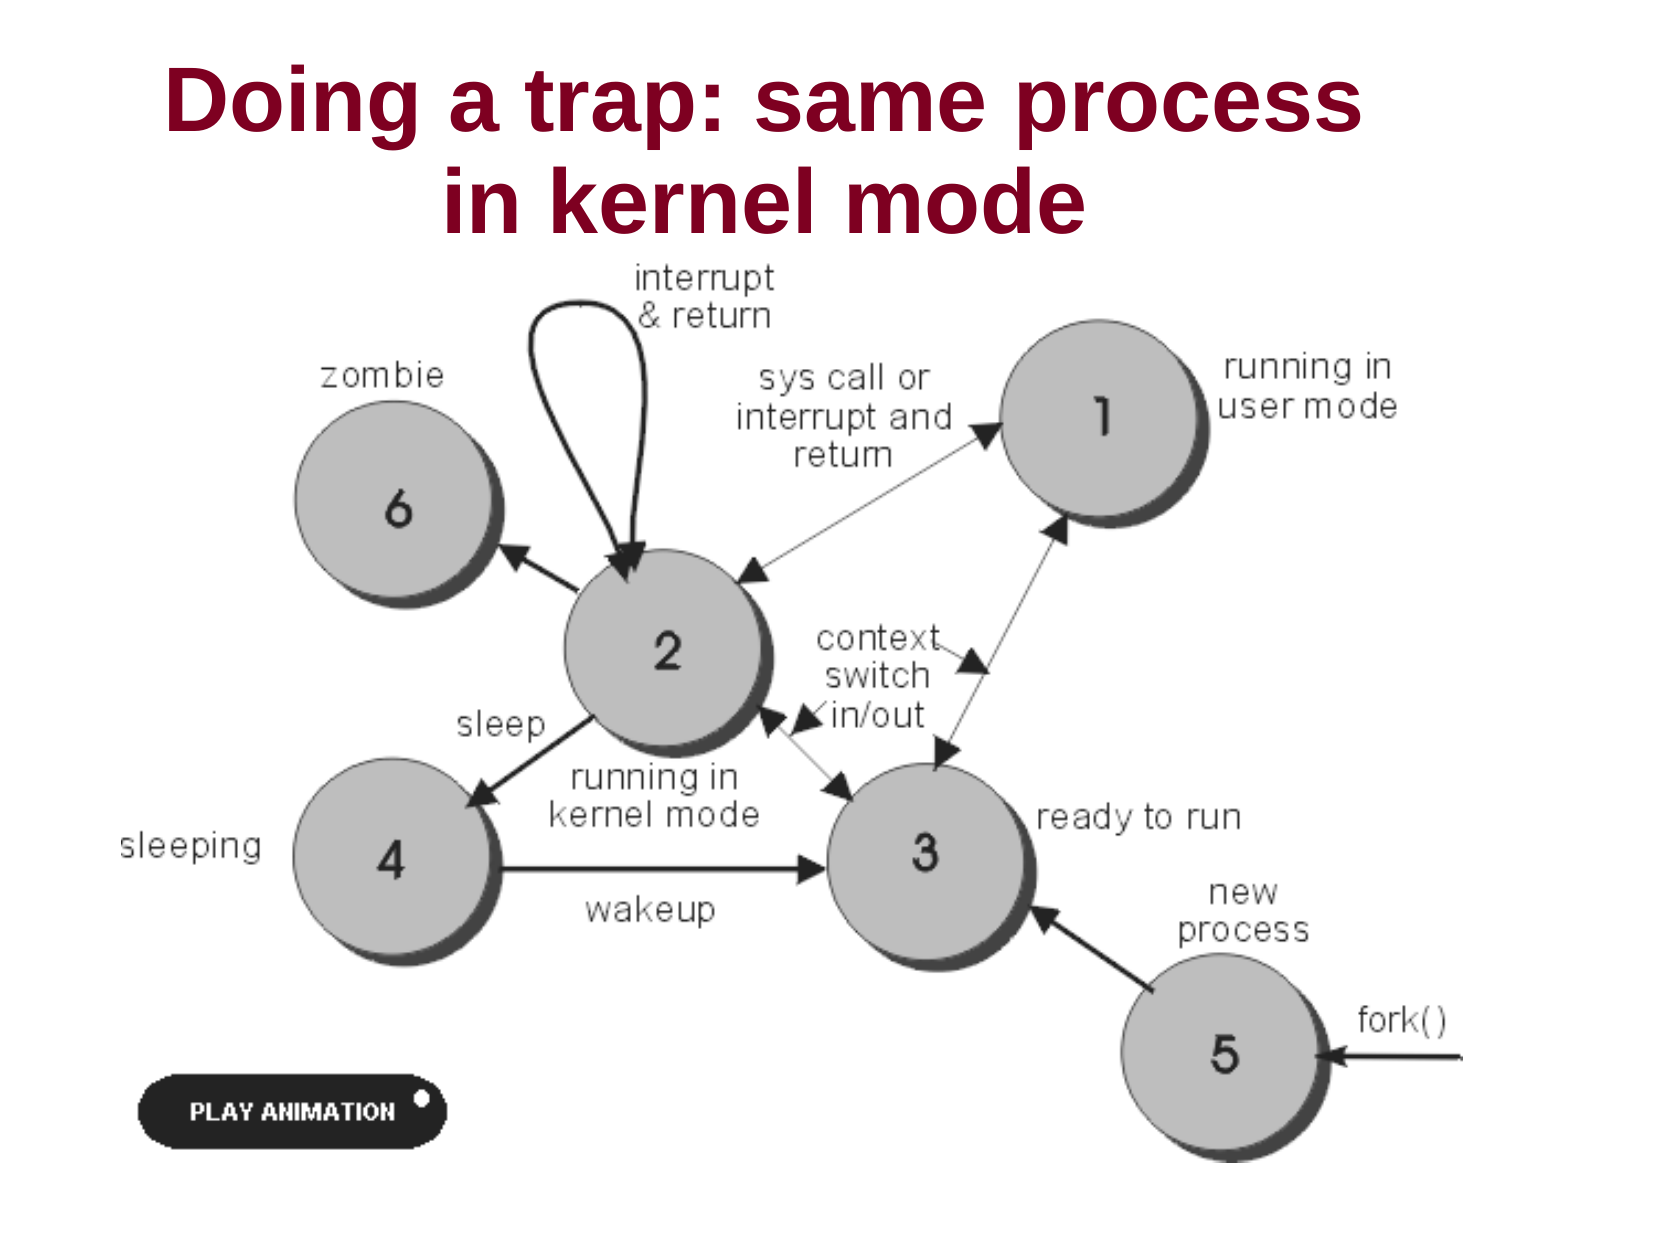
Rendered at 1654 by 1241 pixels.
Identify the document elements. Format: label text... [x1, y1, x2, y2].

title Doing a trap: same process in kernel mode [118, 48, 1412, 254]
picture [0, 0, 1654, 1241]
